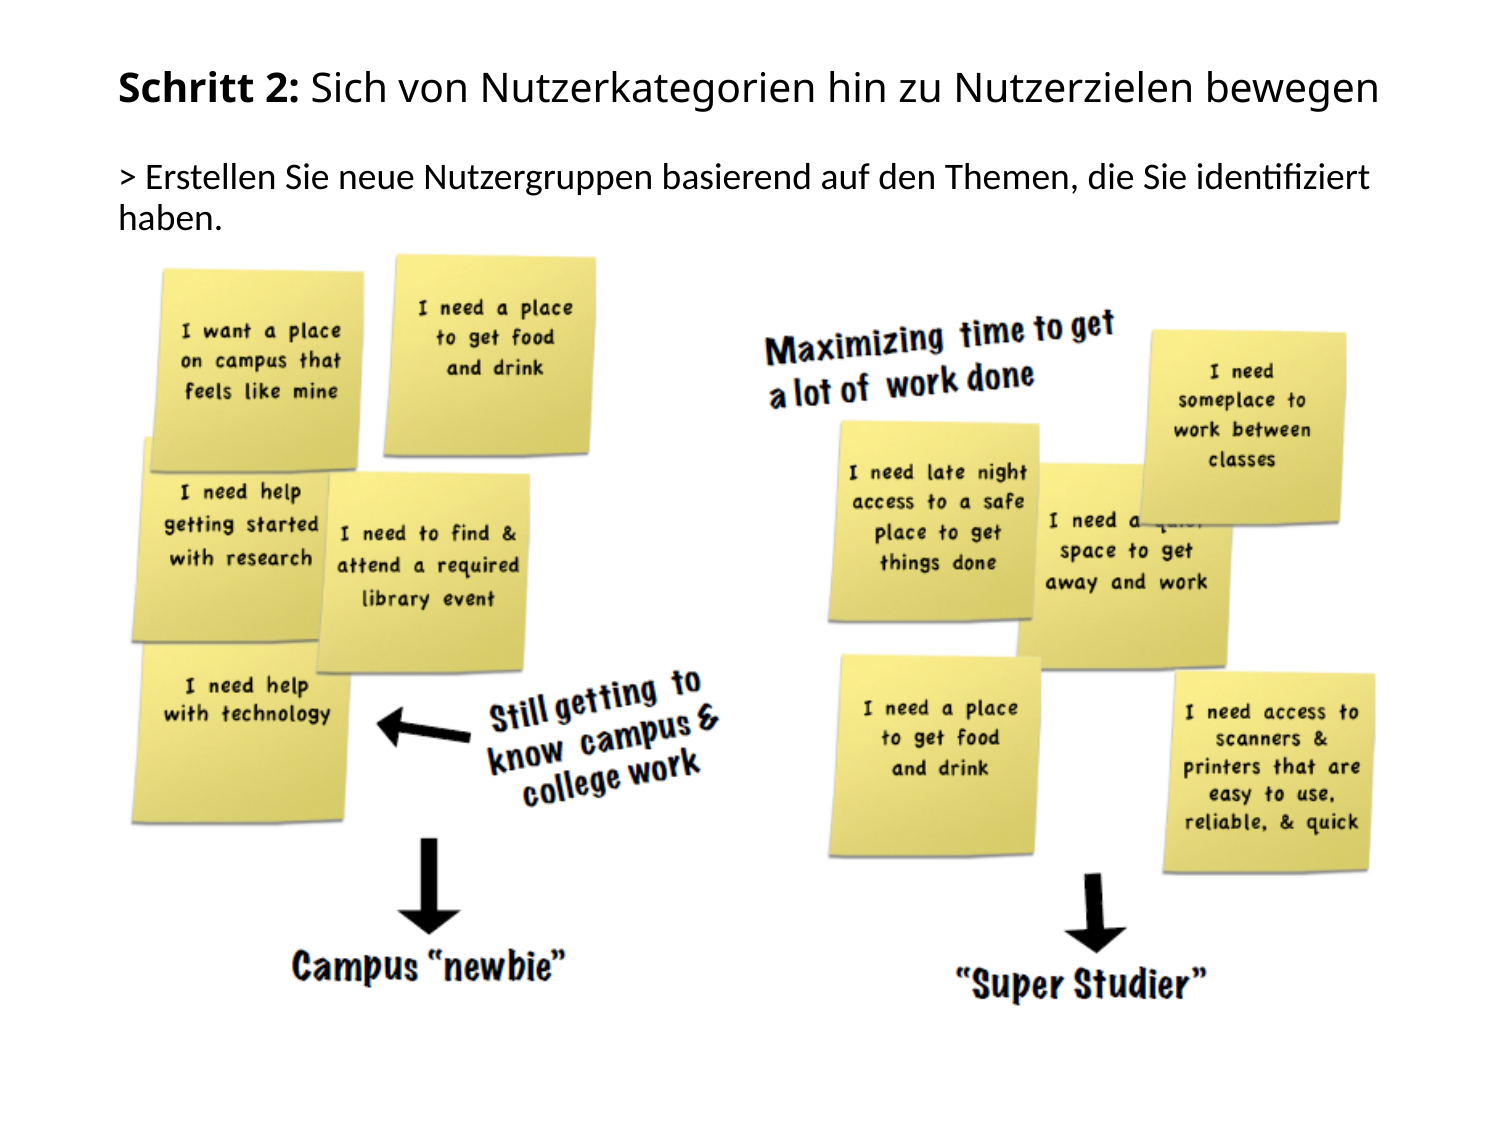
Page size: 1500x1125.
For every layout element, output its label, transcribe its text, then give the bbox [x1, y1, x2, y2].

title Schritt 2: Sich von Nutzerkategorien hin zu Nutzerzielen bewegen [103, 59, 1397, 122]
picture [79, 234, 1422, 1028]
list > Erstellen Sie neue Nutzergruppen basierend auf den Themen, die Sie identifiziert haben. [103, 149, 1397, 234]
